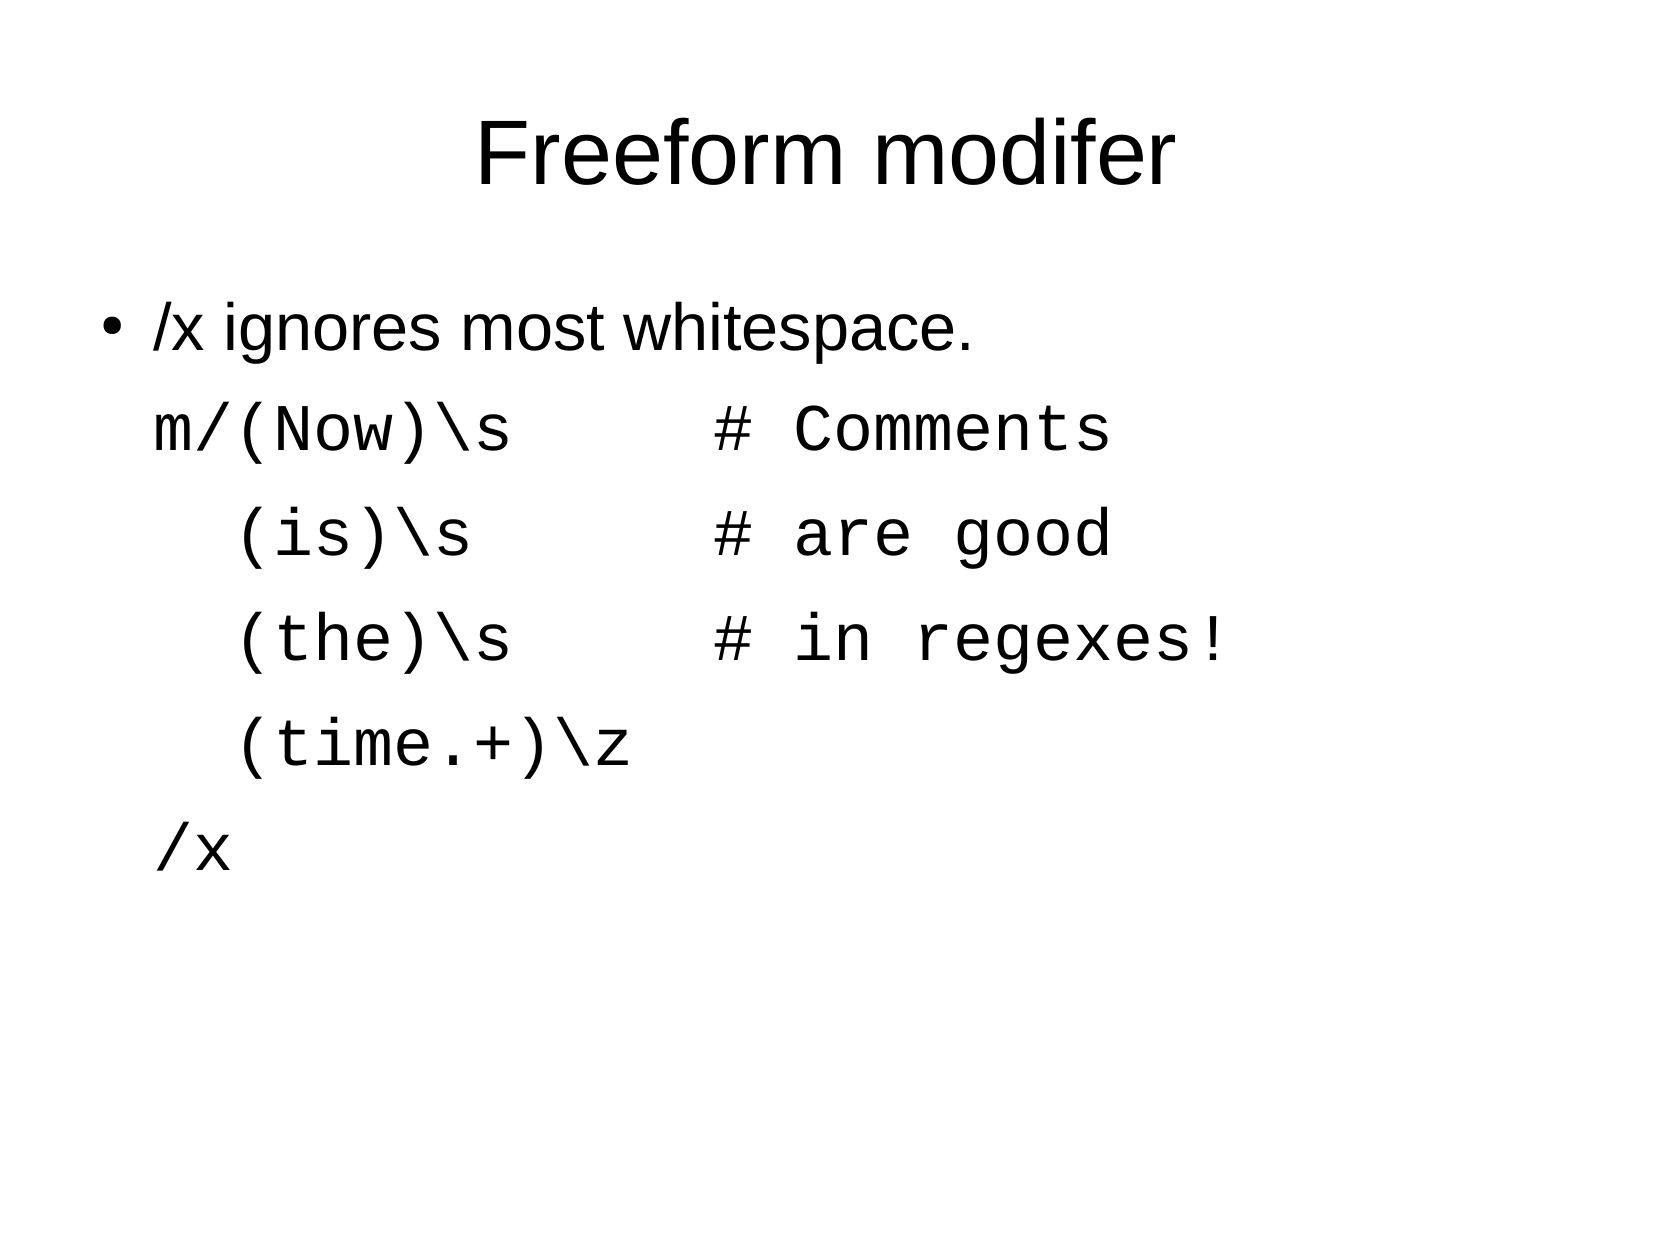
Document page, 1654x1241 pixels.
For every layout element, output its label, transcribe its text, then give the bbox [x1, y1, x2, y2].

title Freeform modifer [82, 49, 1571, 257]
list /x ignores most whitespace. m/(Now)\s # Comments (is)\s # are good (the)\s # in regexes! (time.+)\z /x [82, 290, 1571, 1010]
